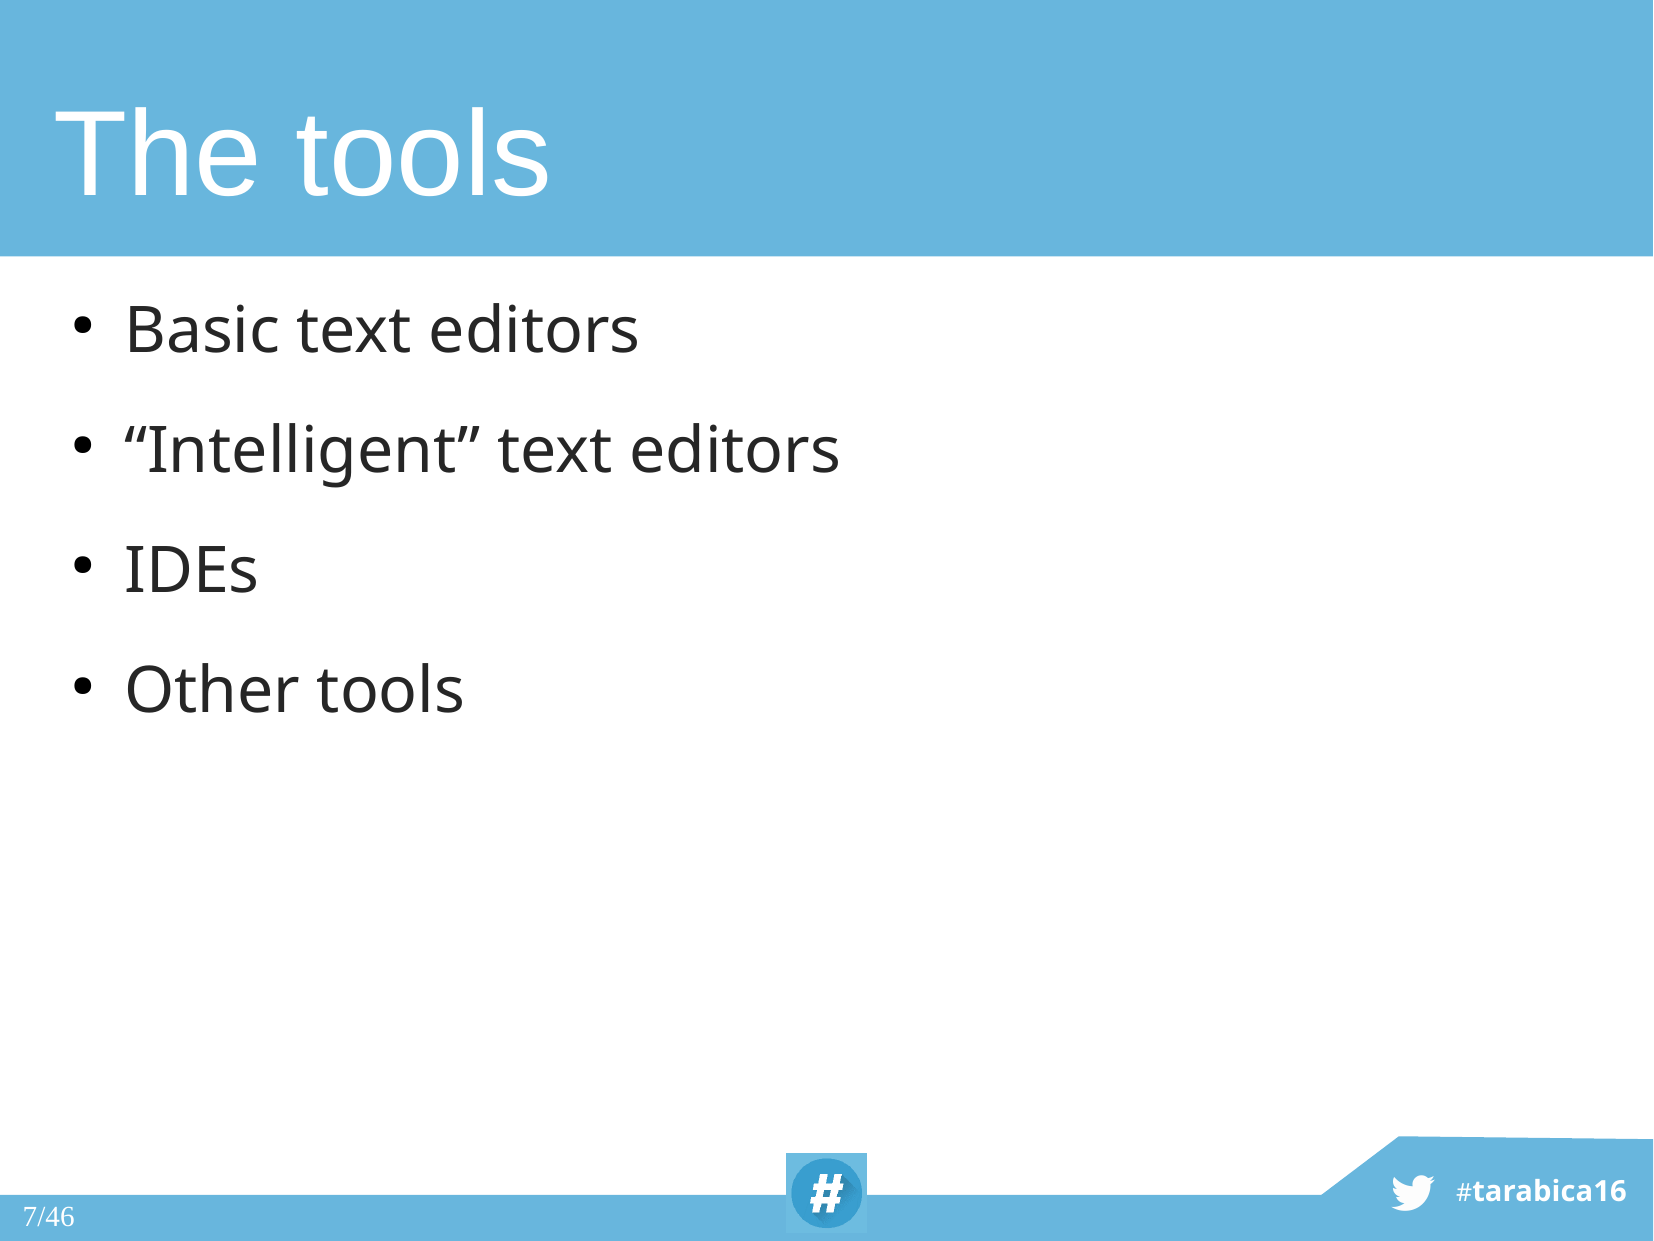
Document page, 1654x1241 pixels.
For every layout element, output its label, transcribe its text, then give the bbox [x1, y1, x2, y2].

list Basic text editors “Intelligent” text editors IDEs Other tools [53, 283, 1632, 1108]
picture [786, 1153, 867, 1233]
title The tools [53, 49, 1600, 257]
picture [1378, 1158, 1448, 1228]
